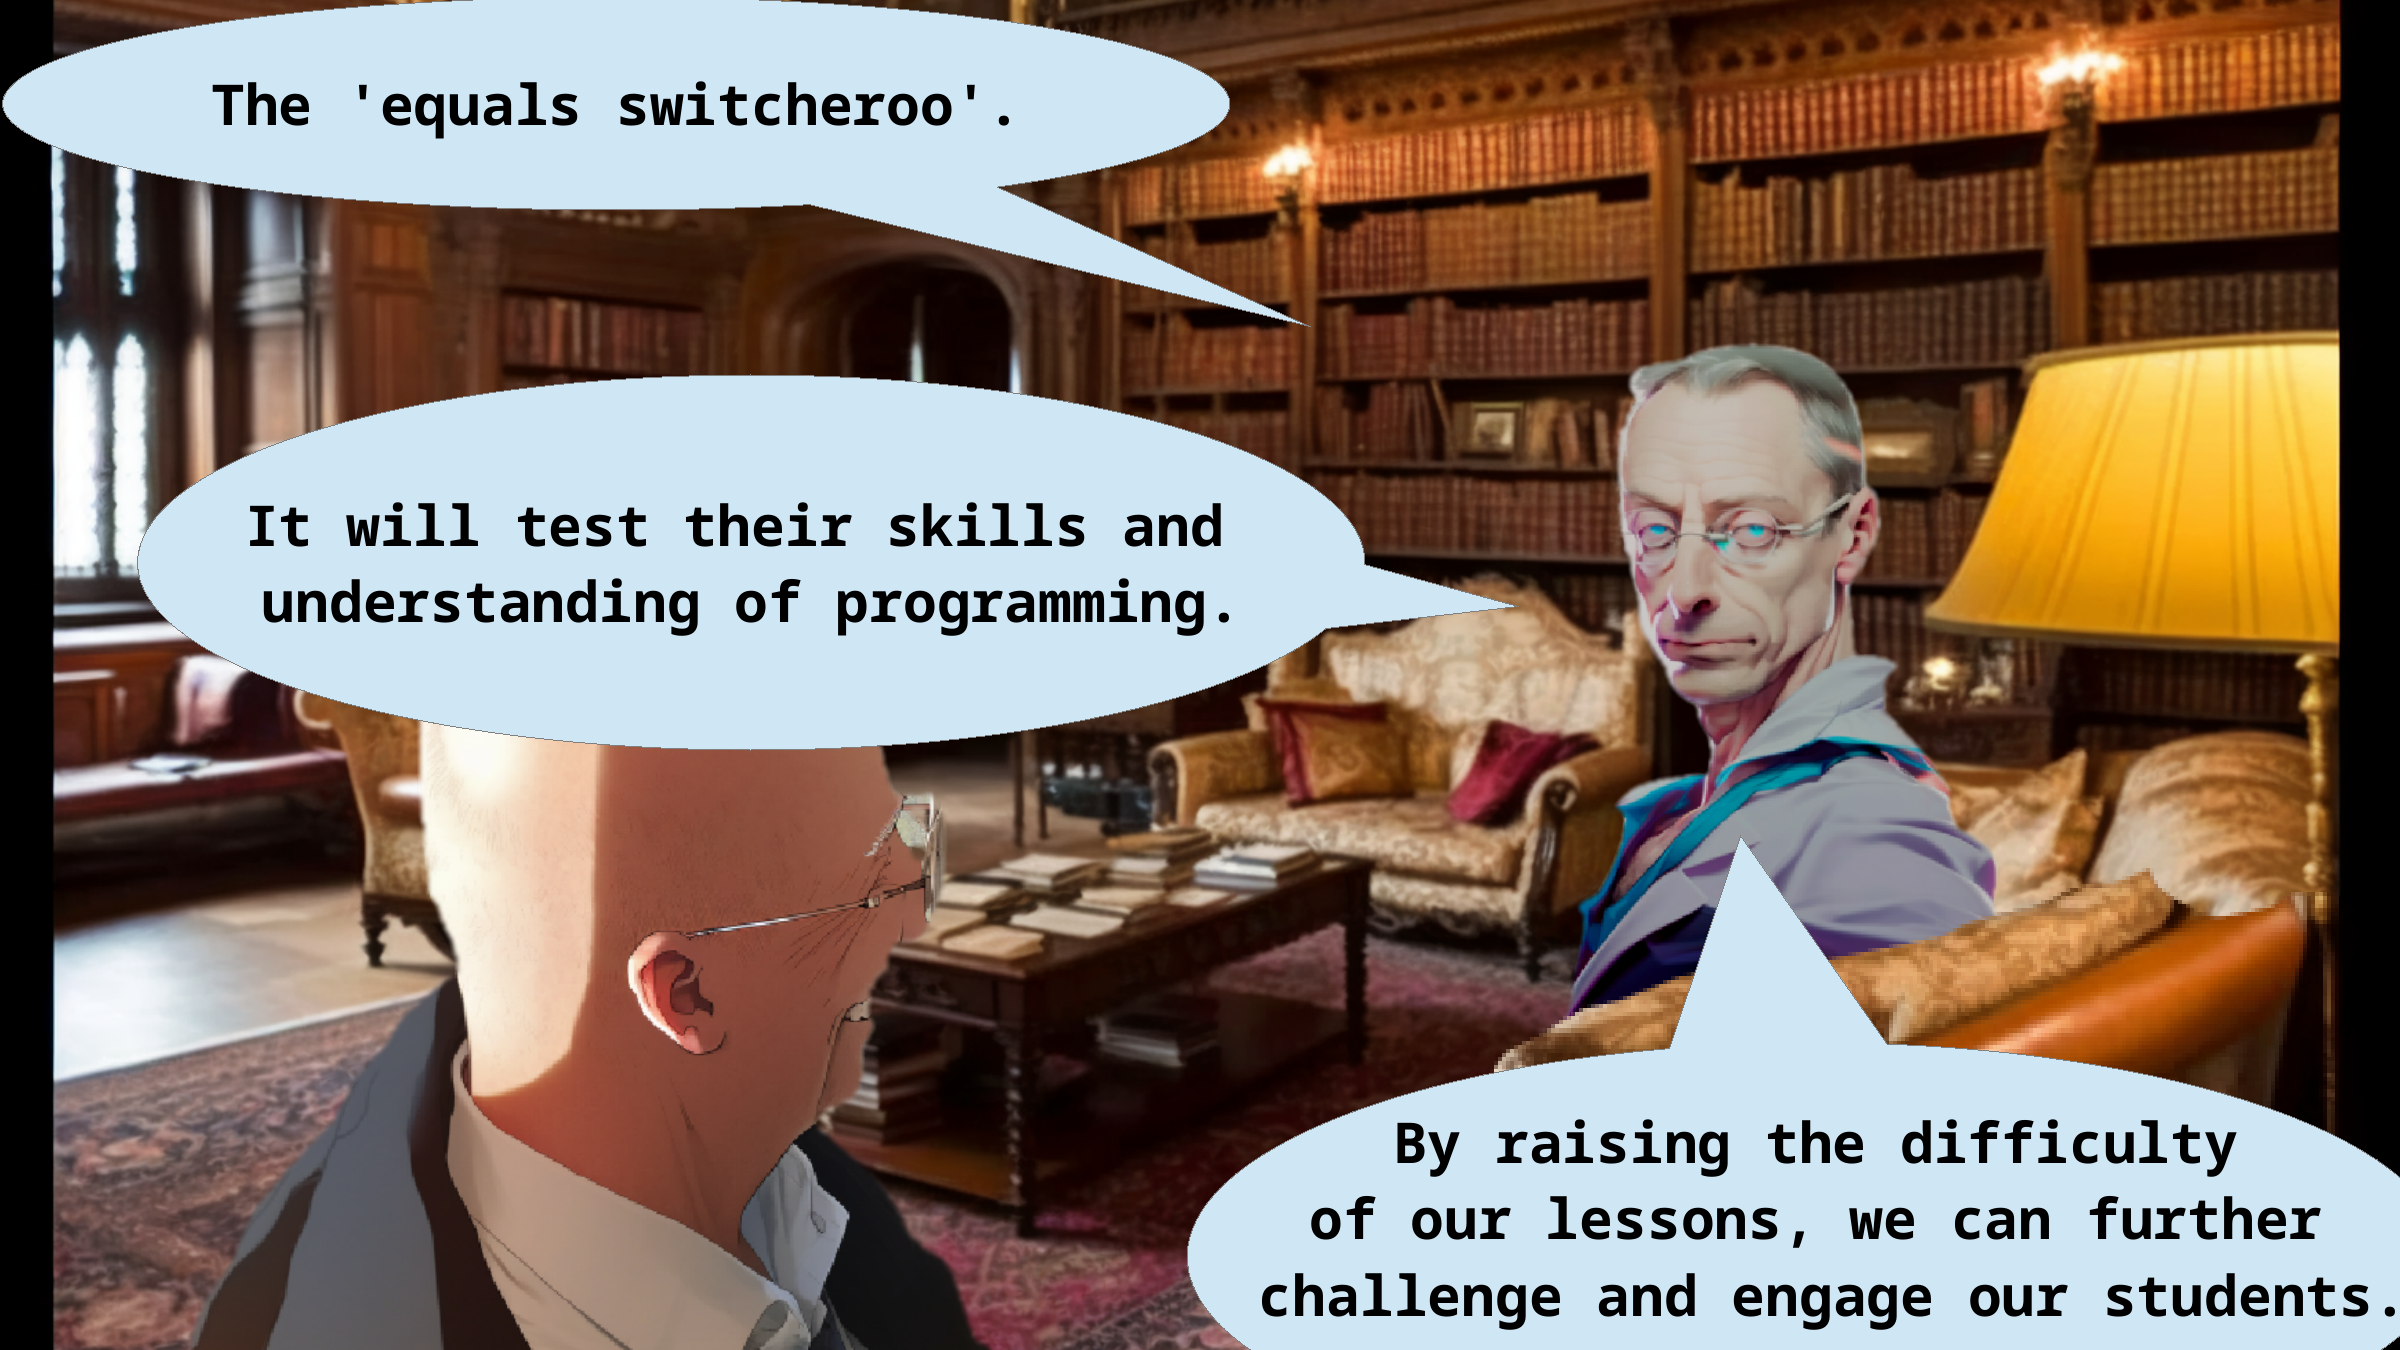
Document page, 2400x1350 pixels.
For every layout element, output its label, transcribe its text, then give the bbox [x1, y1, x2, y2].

text_box By raising the difficulty of our lessons, we can further challenge and engage our students. [1187, 835, 2400, 1350]
text_box The 'equals switcheroo'. [2, 0, 1311, 327]
text_box It will test their skills and understanding of programming. [137, 374, 1519, 751]
picture [0, 0, 2400, 1350]
picture [2383, 1337, 2400, 1350]
